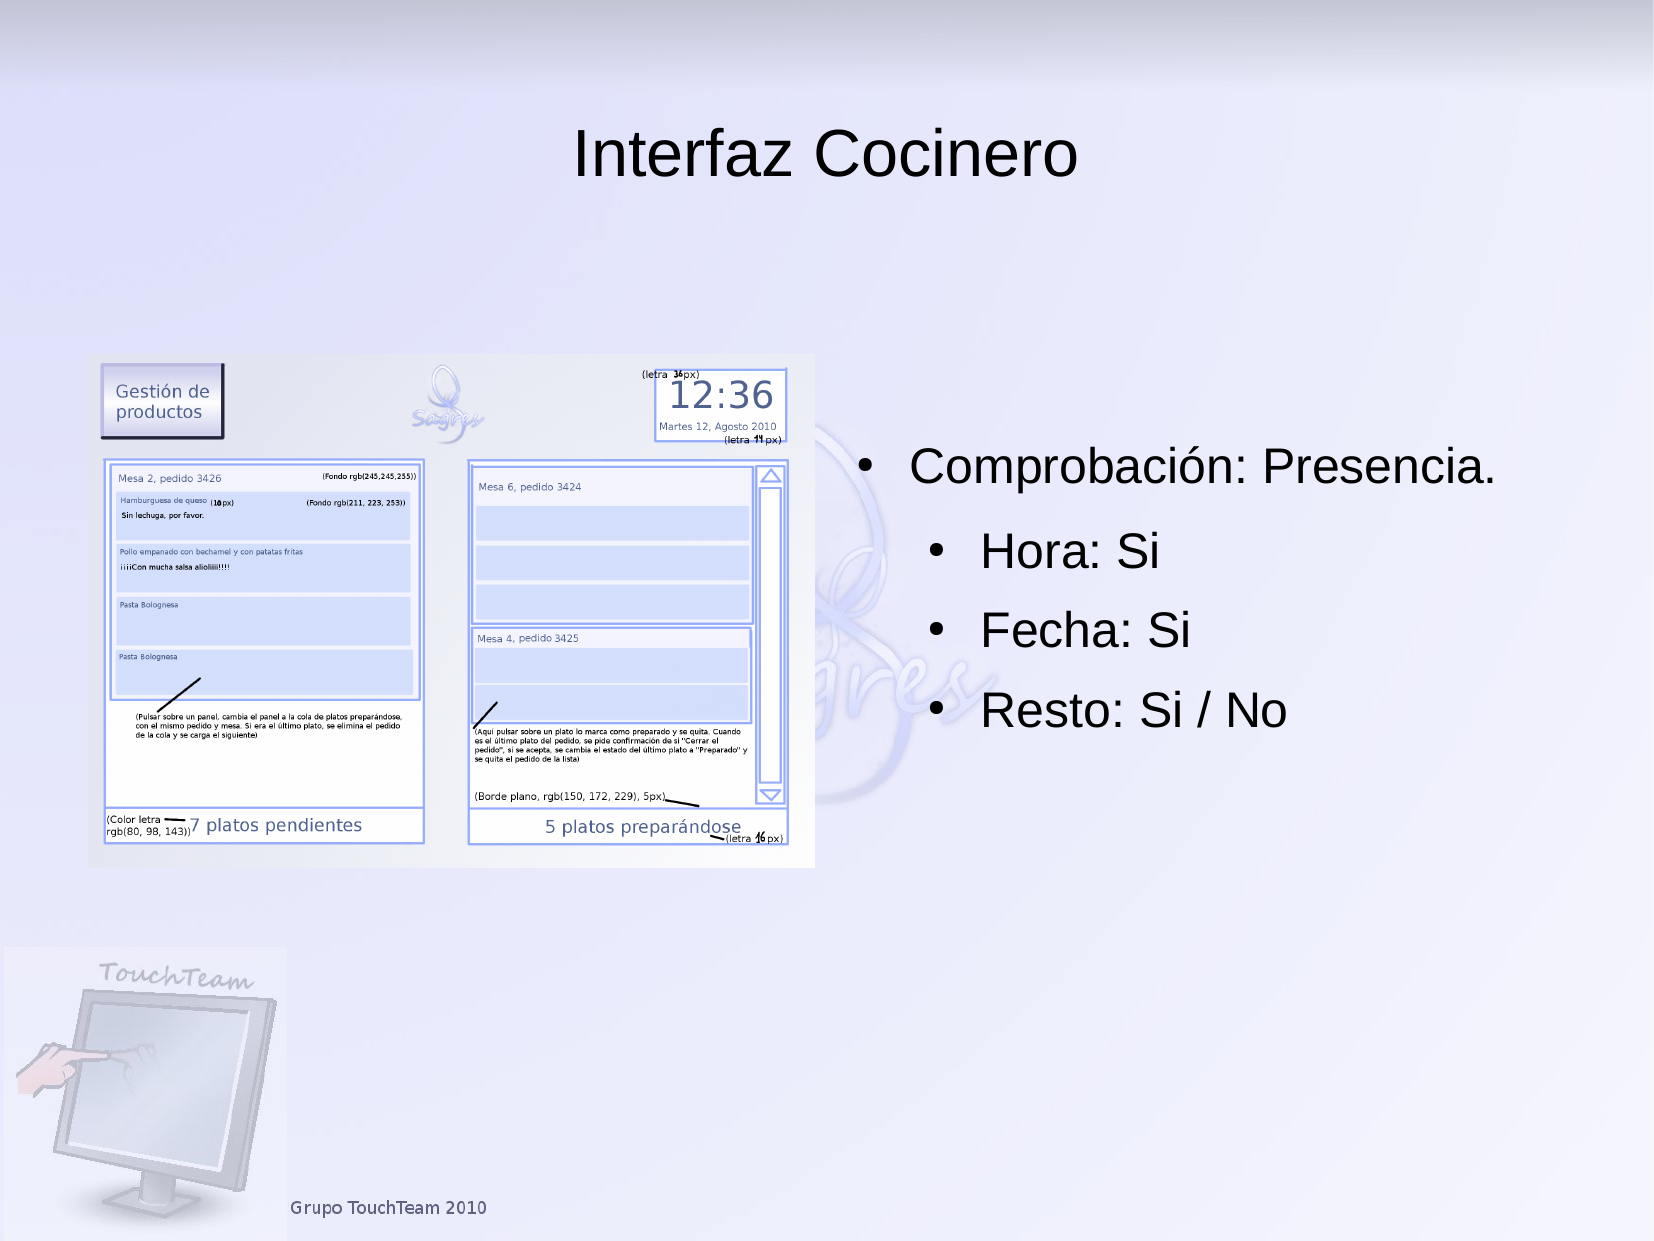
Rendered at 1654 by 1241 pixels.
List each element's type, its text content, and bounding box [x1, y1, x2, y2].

list Comprobación: Presencia. Hora: Si Fecha: Si Resto: Si / No [838, 437, 1565, 798]
title Interfaz Cocinero [82, 56, 1571, 250]
picture [0, 0, 1654, 1241]
